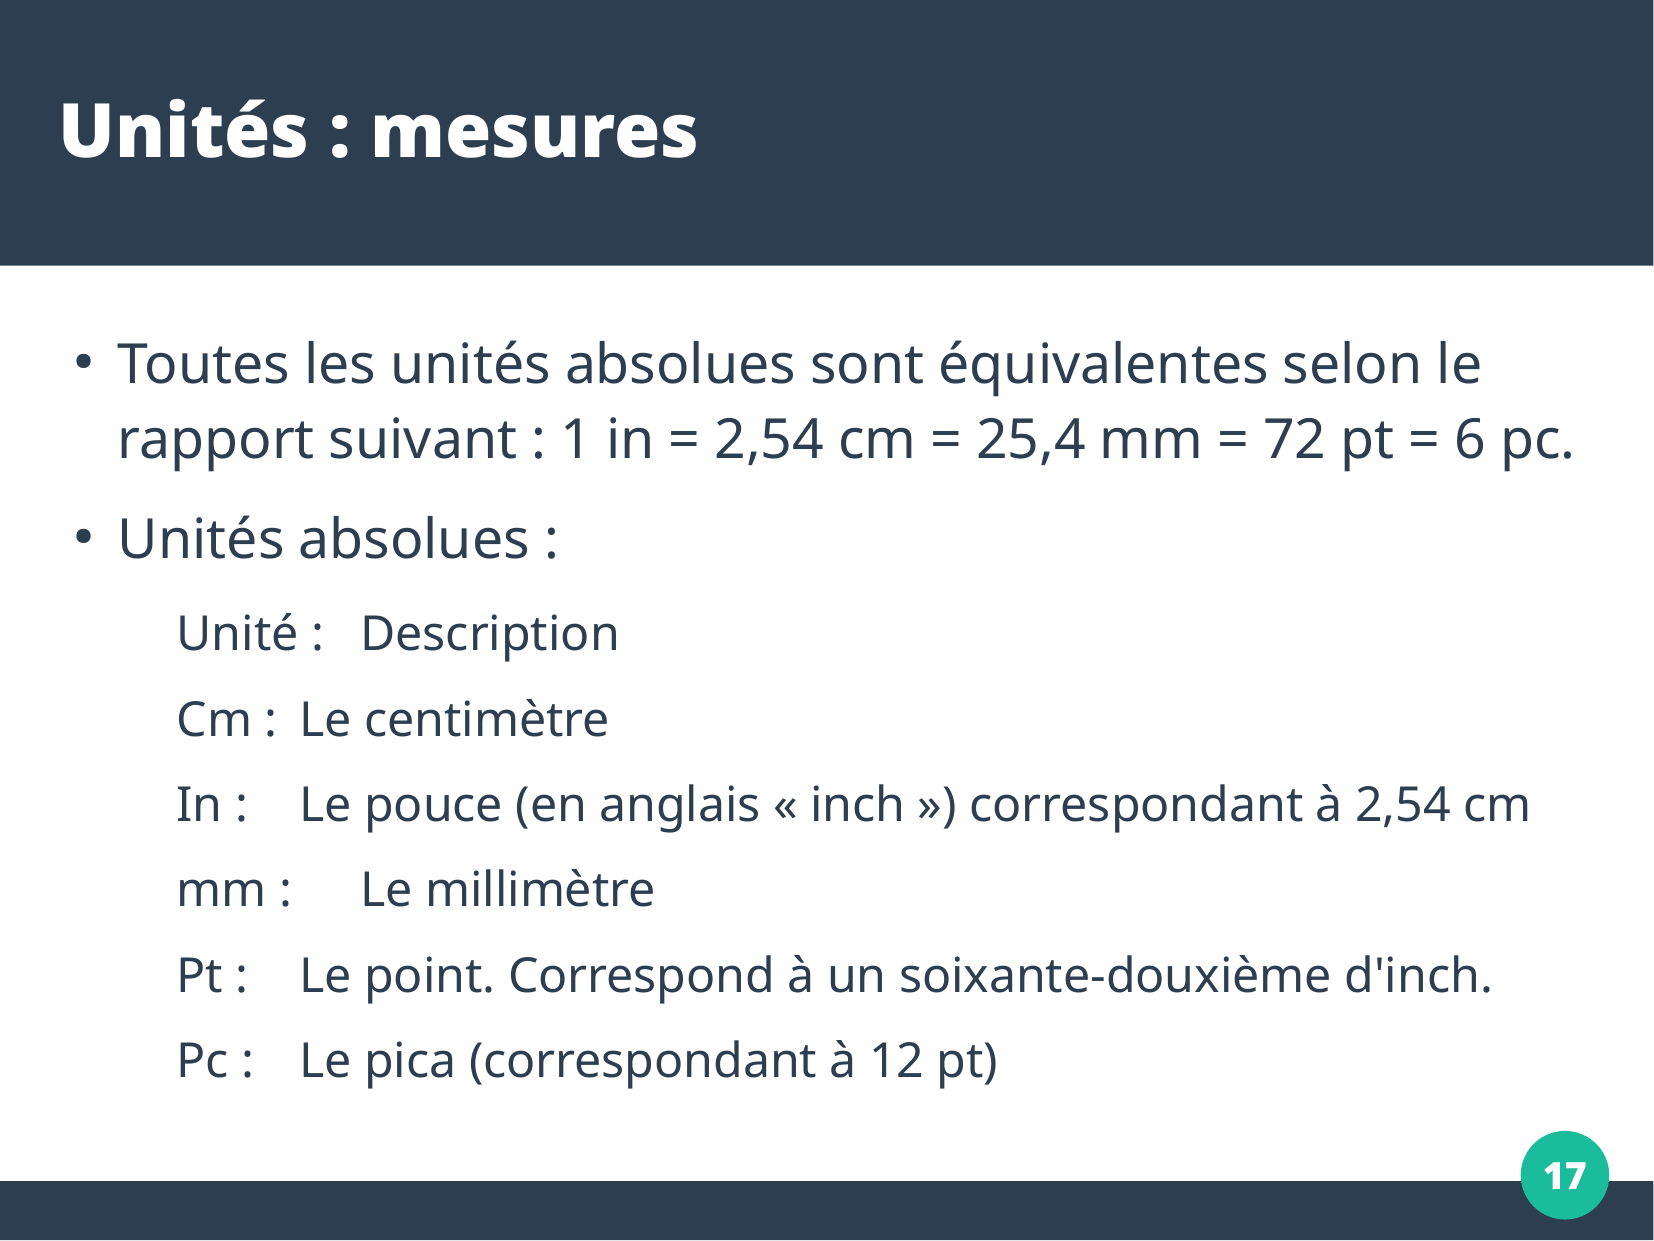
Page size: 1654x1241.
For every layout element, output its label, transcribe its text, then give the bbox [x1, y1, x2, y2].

list Toutes les unités absolues sont équivalentes selon le rapport suivant : 1 in = 2,54 cm = 25,4 mm = 72 pt = 6 pc. Unités absolues : Unité : Description Cm : Le centimètre In : Le pouce (en anglais « inch ») correspondant à 2,54 cm mm : Le millimètre Pt : Le point. Correspond à un soixante-douxième d'inch. Pc : Le pica (correspondant à 12 pt) [59, 324, 1595, 1152]
title Unités : mesures [59, 49, 1595, 207]
